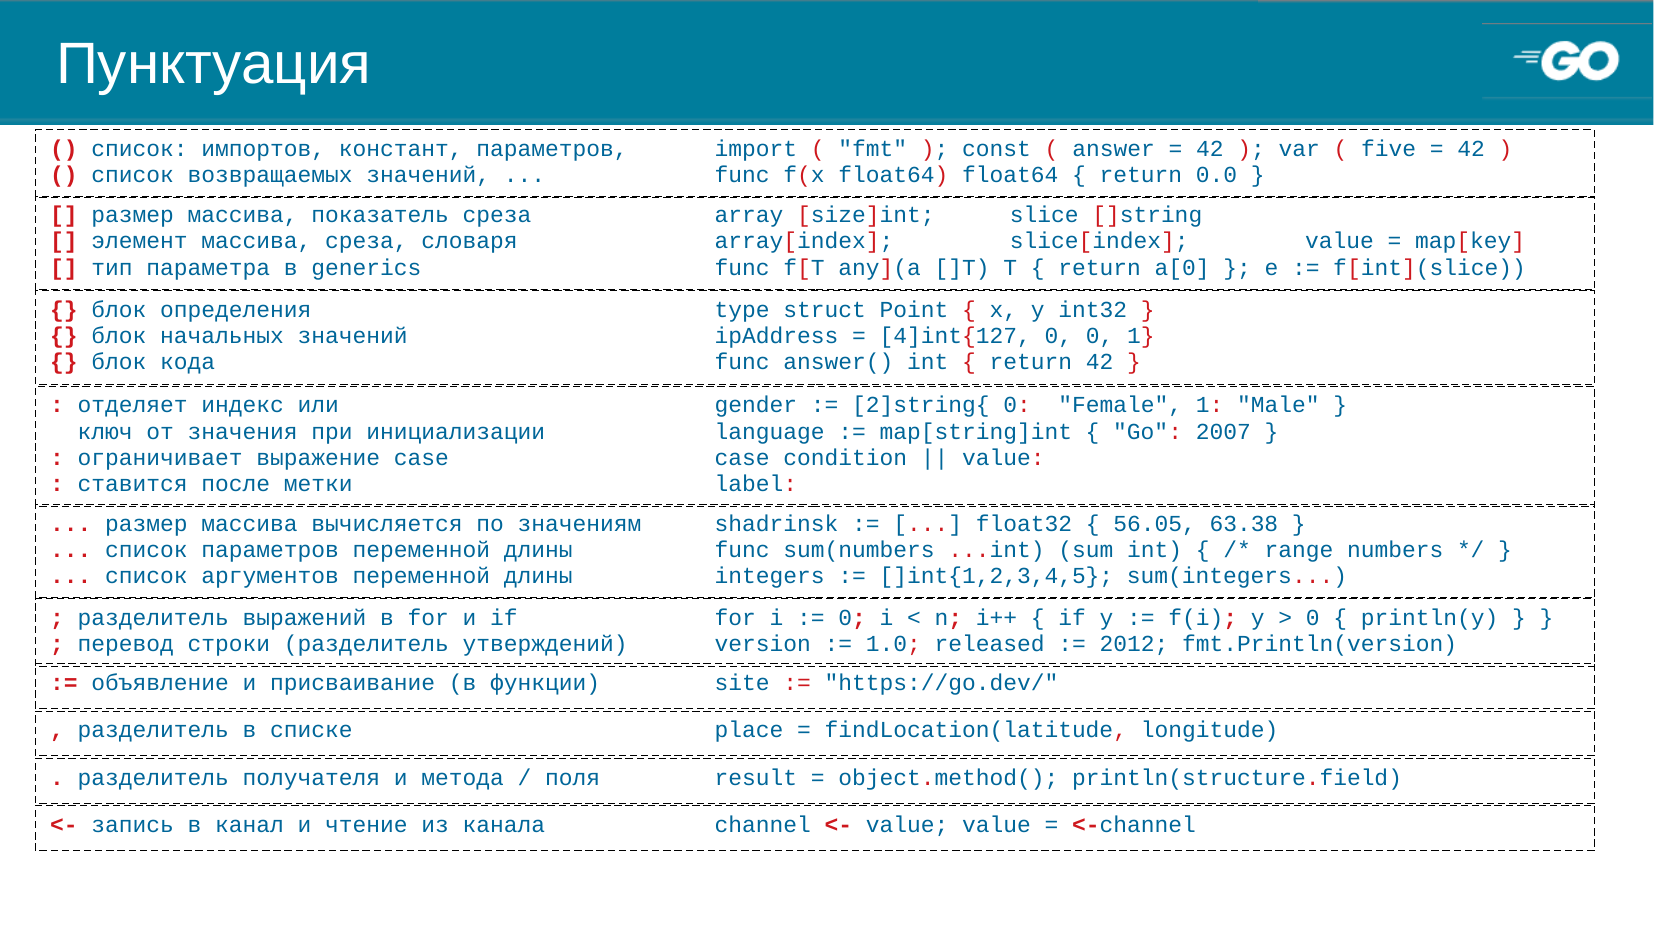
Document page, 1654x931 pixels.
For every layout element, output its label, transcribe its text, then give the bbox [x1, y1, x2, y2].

text_box := объявление и присваивание (в функции) site := "https://go.dev/" [35, 663, 1595, 709]
text_box [] размер массива, показатель среза array [size]int; slice []string [] элемент массива, среза, словаря array[index]; slice[index]; value = map[key] [] тип параметра в generics func f[T any](a []T) T { return a[0] }; e := f[int](slice)) [35, 196, 1595, 290]
text_box <- запись в канал и чтение из канала channel <- value; value = <-channel [35, 805, 1595, 851]
text_box Пунктуация [41, 23, 1495, 104]
text_box () список: импортов, констант, параметров, import ( "fmt" ); const ( answer = 42 ); var ( five = 42 ) () список возвращаемых значений, ... func f(x float64) float64 { return 0.0 } [35, 129, 1595, 196]
text_box : отделяет индекс или gender := [2]string{ 0: "Female", 1: "Male" } ключ от значения при инициализации language := map[string]int { "Go": 2007 } : ограничивает выражение case case condition || value: : ставится после метки label: [35, 386, 1595, 504]
text_box , разделитель в списке place = findLocation(latitude, longitude) [35, 711, 1595, 756]
text_box {} блок определения type struct Point { x, y int32 } {} блок начальных значений ipAddress = [4]int{127, 0, 0, 1} {} блок кода func answer() int { return 42 } [35, 290, 1595, 385]
text_box . разделитель получателя и метода / поля result = object.method(); println(structure.field) [35, 758, 1595, 804]
text_box ... размер массива вычисляется по значениям shadrinsk := [...] float32 { 56.05, 63.38 } ... список параметров переменной длины func sum(numbers ...int) (sum int) { /* range numbers */ } ... список аргументов переменной длины integers := []int{1,2,3,4,5}; sum(integers...) [35, 504, 1595, 598]
picture [1542, 41, 1619, 81]
text_box ; разделитель выражений в for и if for i := 0; i < n; i++ { if y := f(i); y > 0 { println(y) } } ; перевод строки (разделитель утверждений) version := 1.0; released := 2012; fmt.Println(version) [35, 598, 1595, 663]
